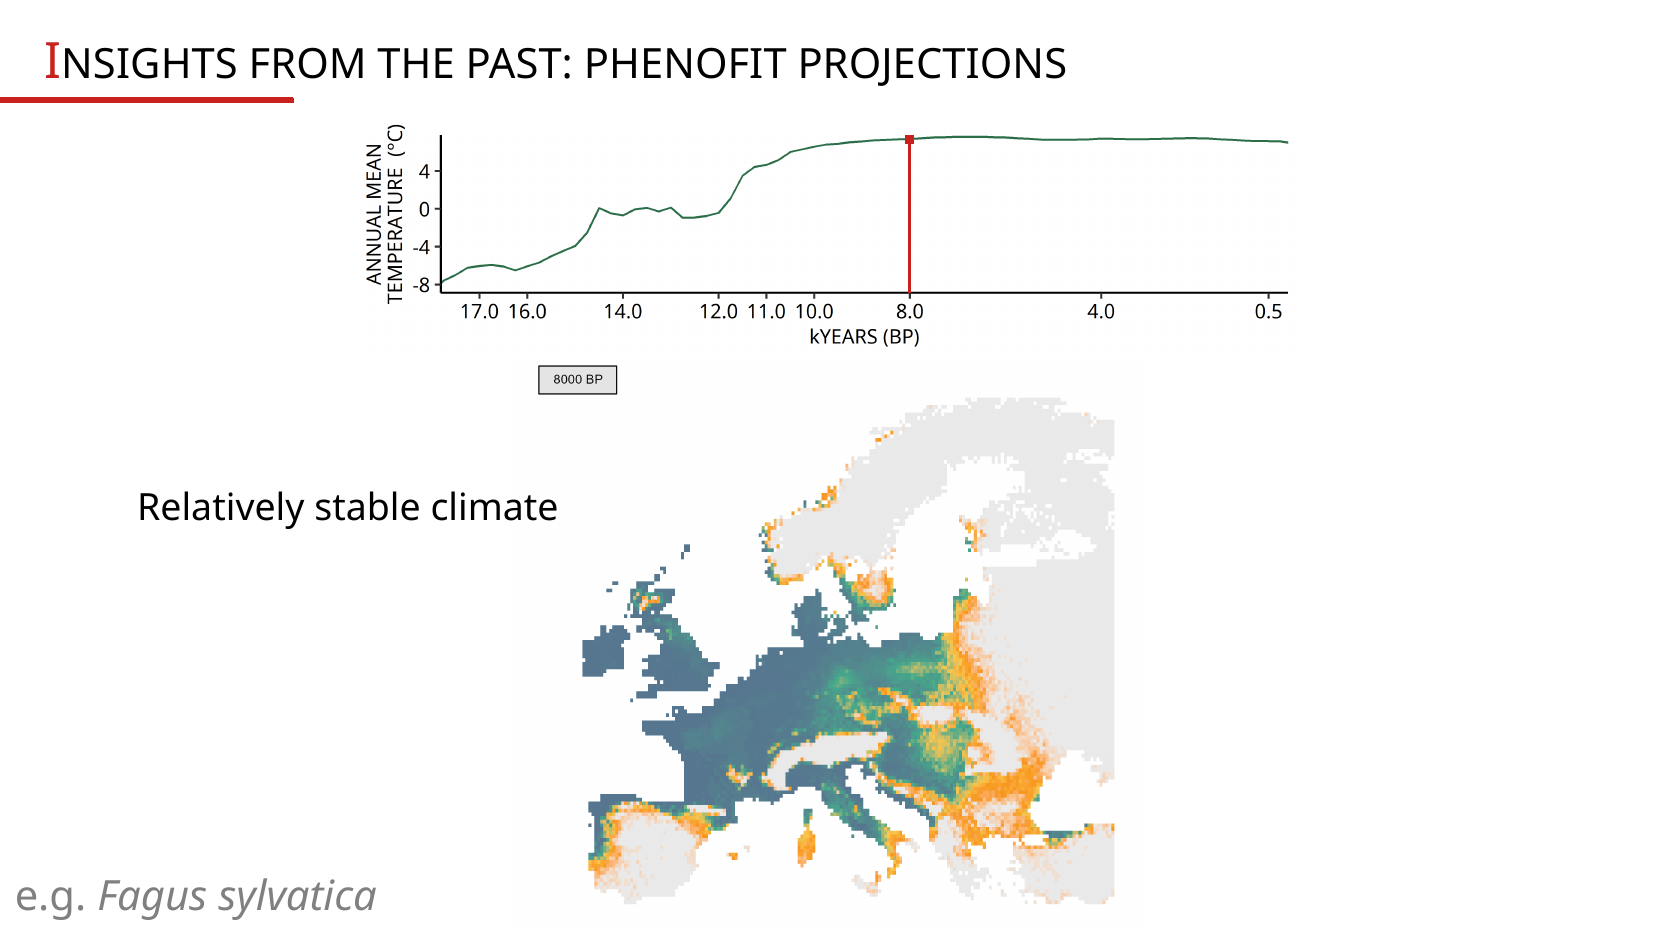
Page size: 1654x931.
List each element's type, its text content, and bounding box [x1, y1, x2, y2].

picture [354, 123, 1300, 931]
text_box INSIGHTS FROM THE PAST: PHENOFIT PROJECTIONS [29, 0, 1625, 119]
text_box Relatively stable climate [121, 472, 576, 539]
text_box e.g. Fagus sylvatica [0, 858, 473, 931]
text_box [905, 135, 914, 144]
